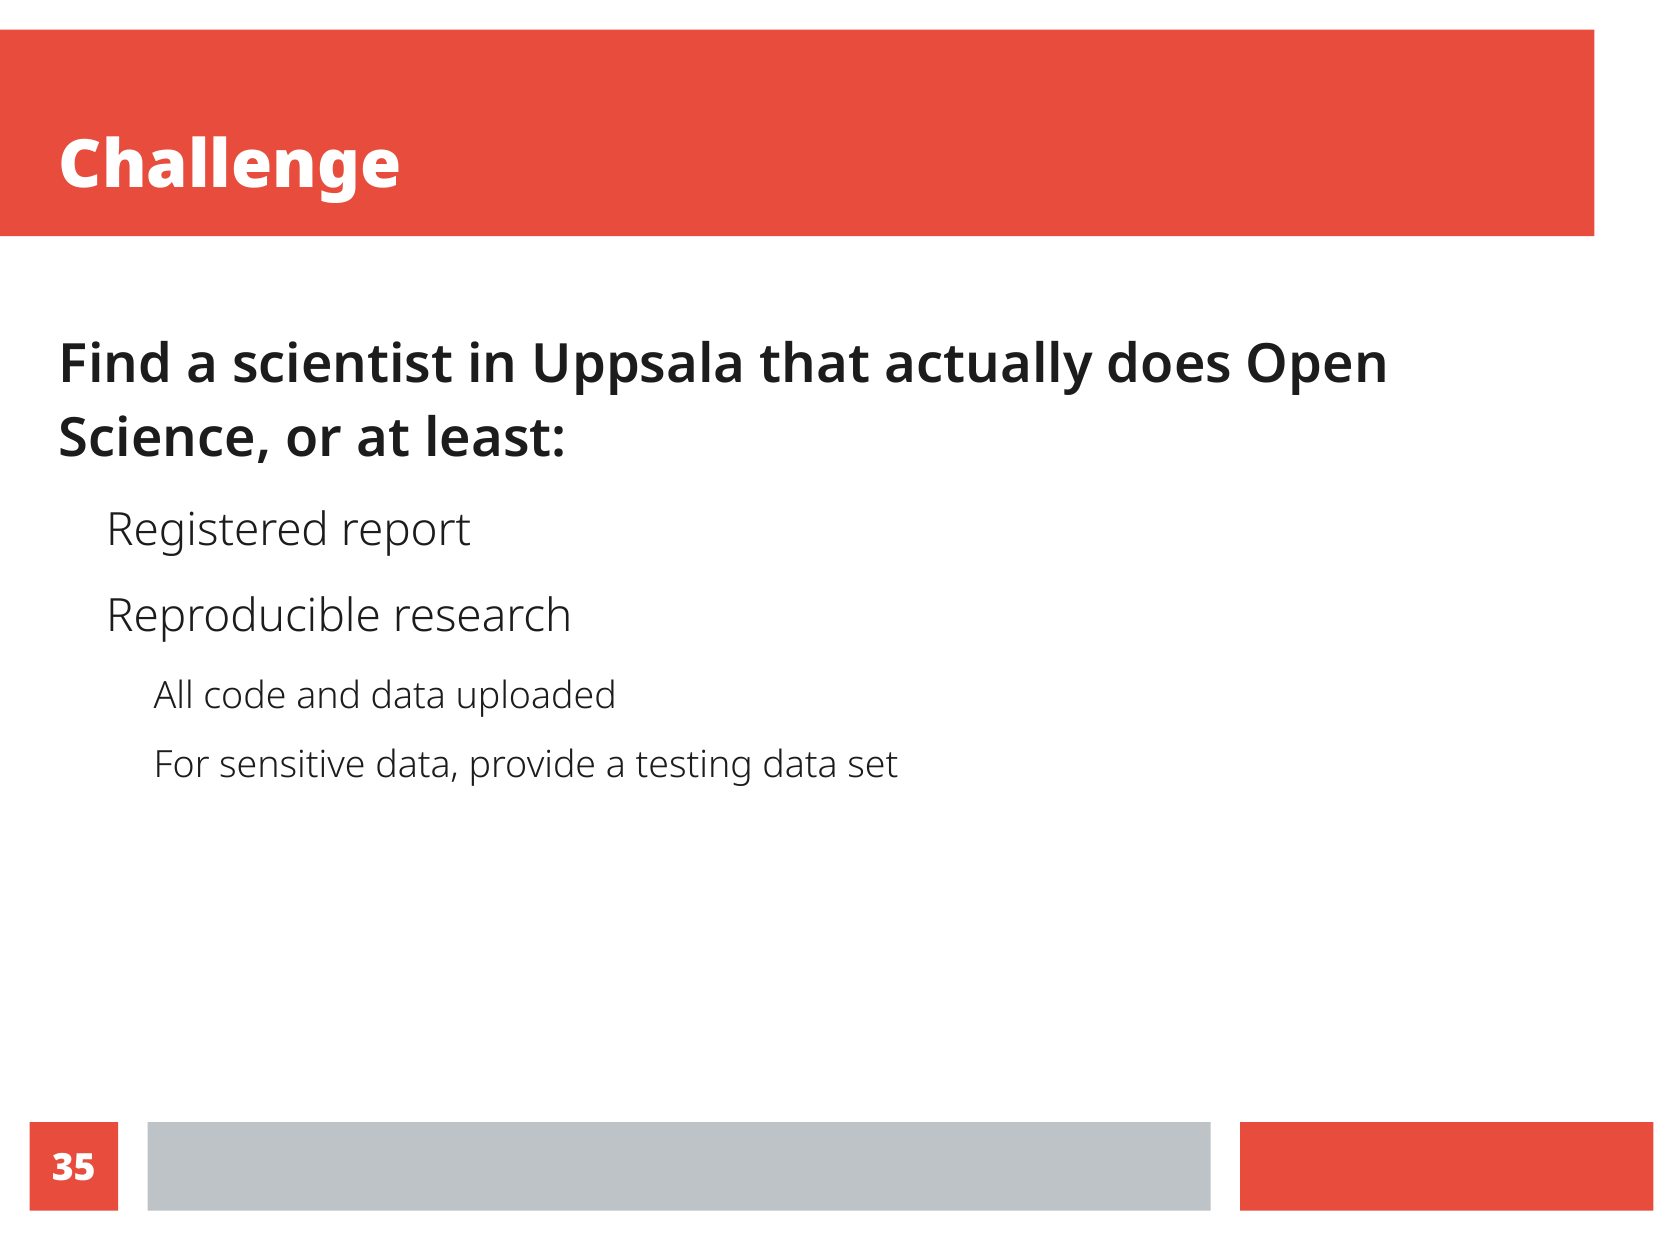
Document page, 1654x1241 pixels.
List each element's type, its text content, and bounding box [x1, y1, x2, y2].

title Challenge [59, 59, 1595, 207]
list Find a scientist in Uppsala that actually does Open Science, or at least: Registered report Reproducible research All code and data uploaded For sensitive data, provide a testing data set [59, 324, 1565, 1093]
